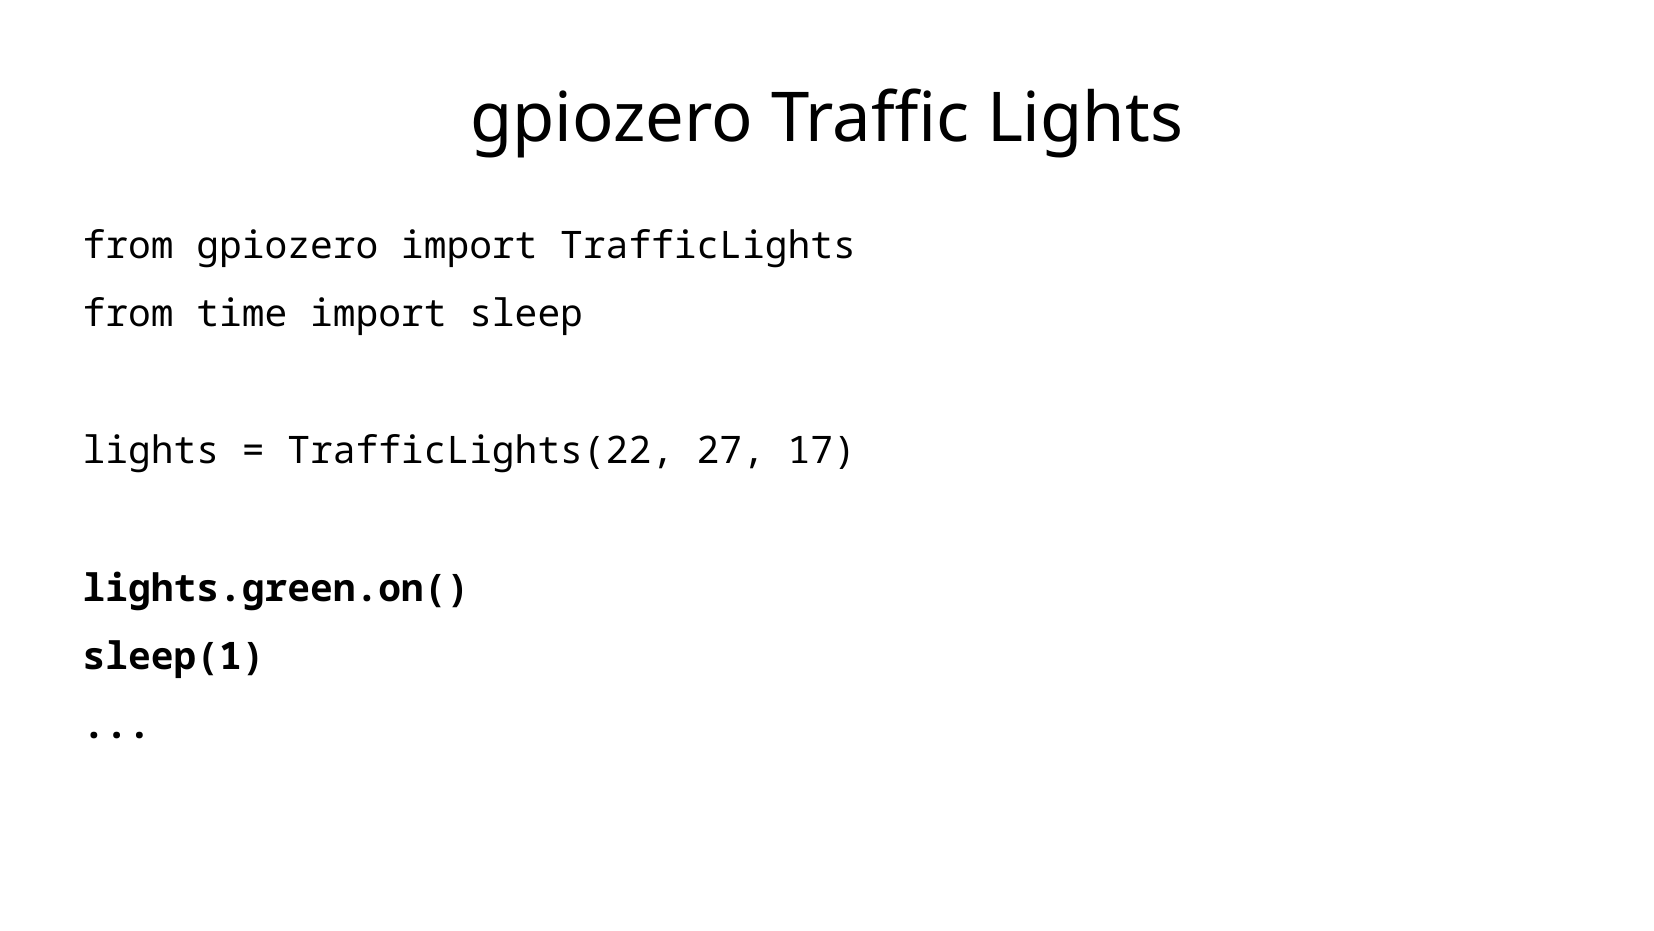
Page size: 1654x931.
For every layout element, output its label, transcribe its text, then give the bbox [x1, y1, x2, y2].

list from gpiozero import TrafficLights from time import sleep lights = TrafficLights(22, 27, 17) lights.green.on() sleep(1) ... [82, 217, 1571, 758]
title gpiozero Traffic Lights [82, 37, 1571, 193]
